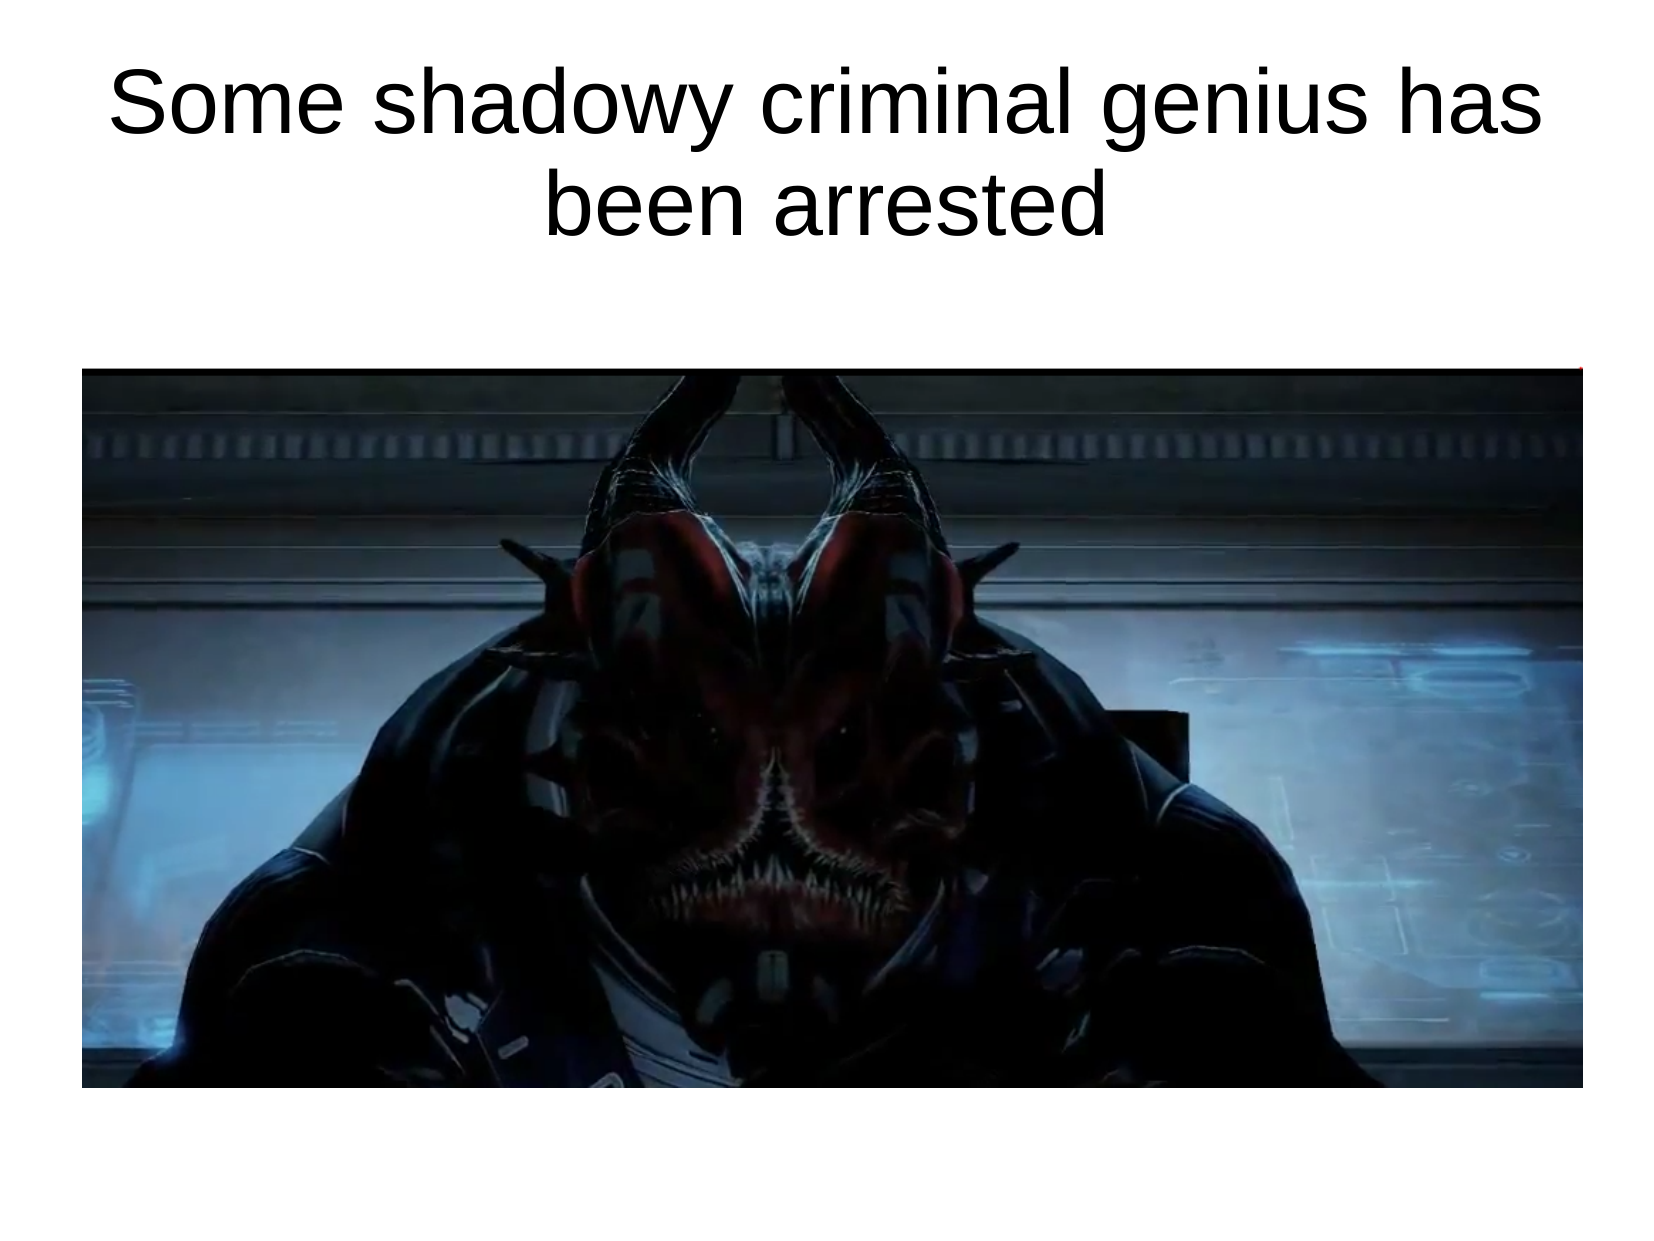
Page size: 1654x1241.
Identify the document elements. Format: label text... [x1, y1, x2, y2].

title Some shadowy criminal genius has been arrested [82, 49, 1571, 257]
picture [82, 366, 1583, 1088]
